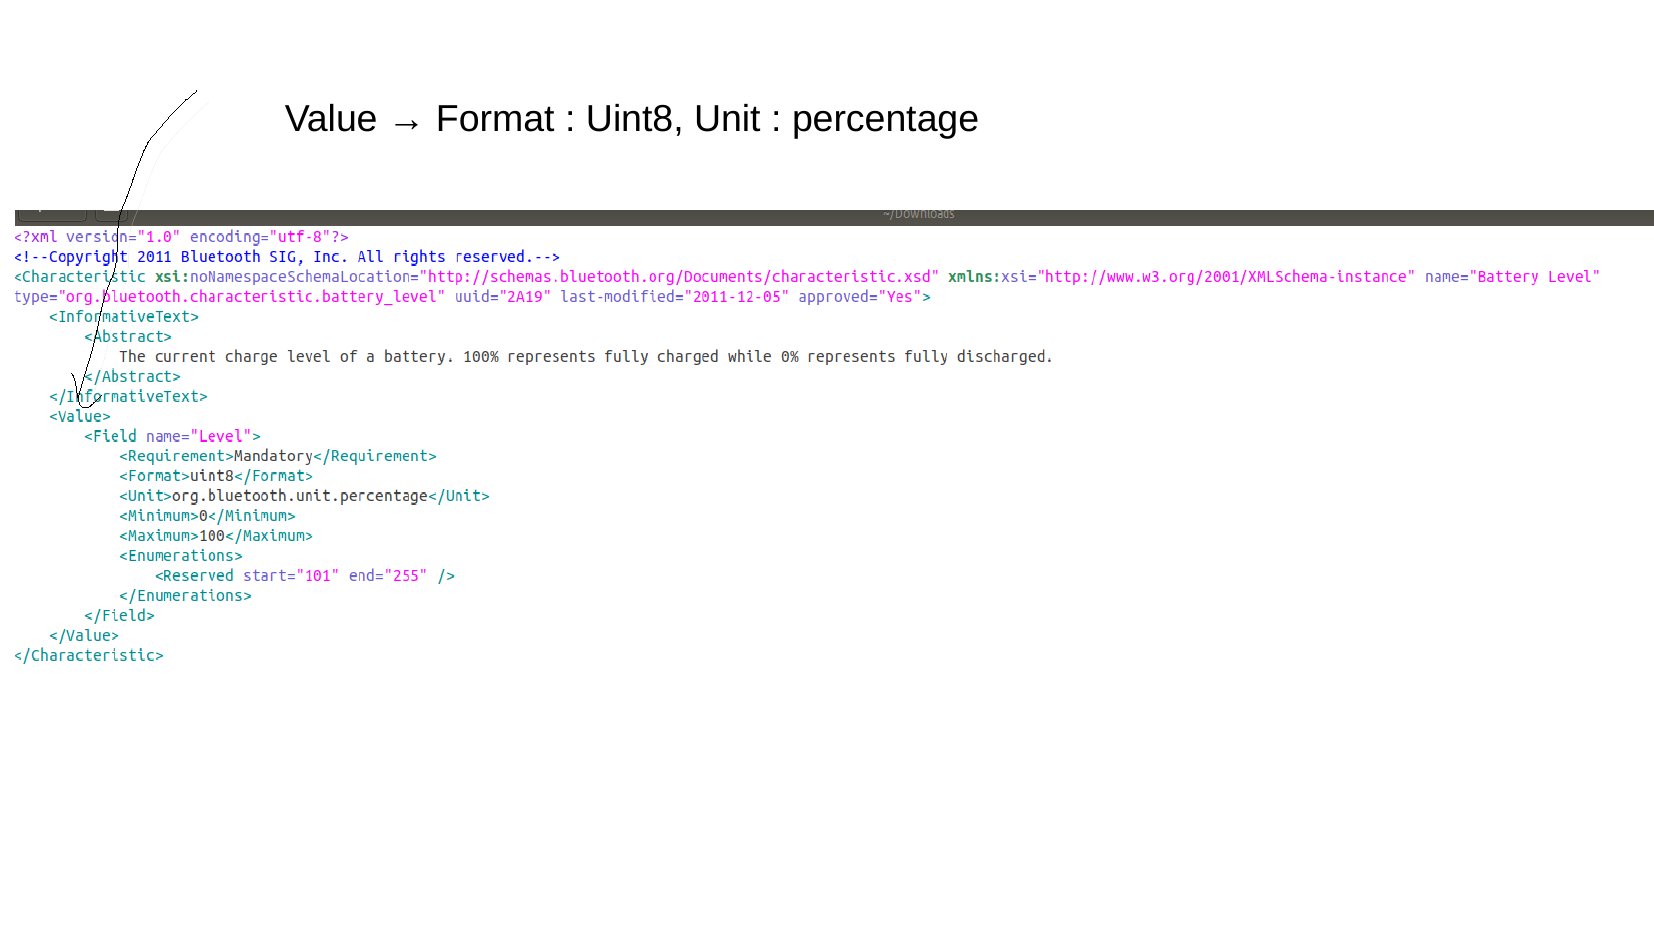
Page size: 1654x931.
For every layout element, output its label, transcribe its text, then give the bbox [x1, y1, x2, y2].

picture [15, 210, 1654, 691]
text_box Value → Format : Uint8, Unit : percentage [270, 90, 995, 147]
